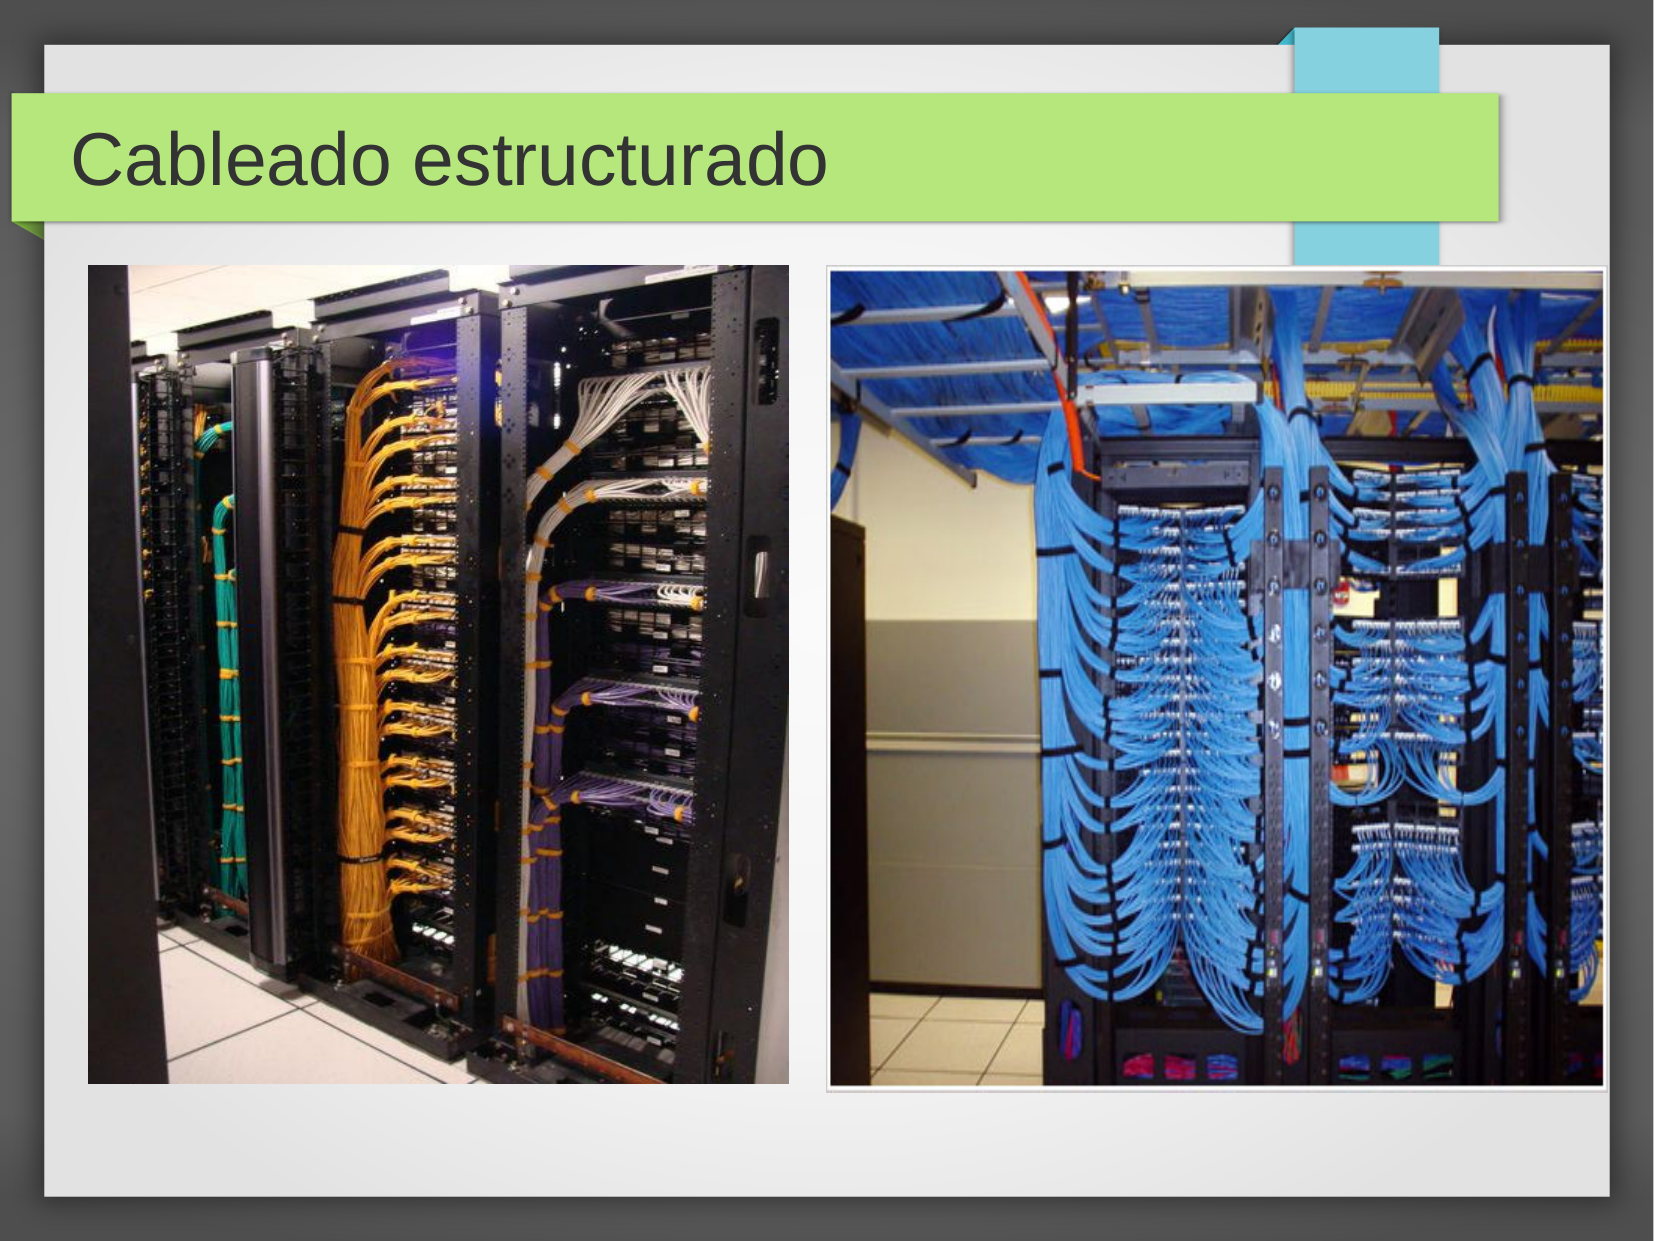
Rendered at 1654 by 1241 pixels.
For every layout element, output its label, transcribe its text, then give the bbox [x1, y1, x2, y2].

picture [0, 0, 1654, 1241]
title Cableado estructurado [70, 106, 1229, 213]
